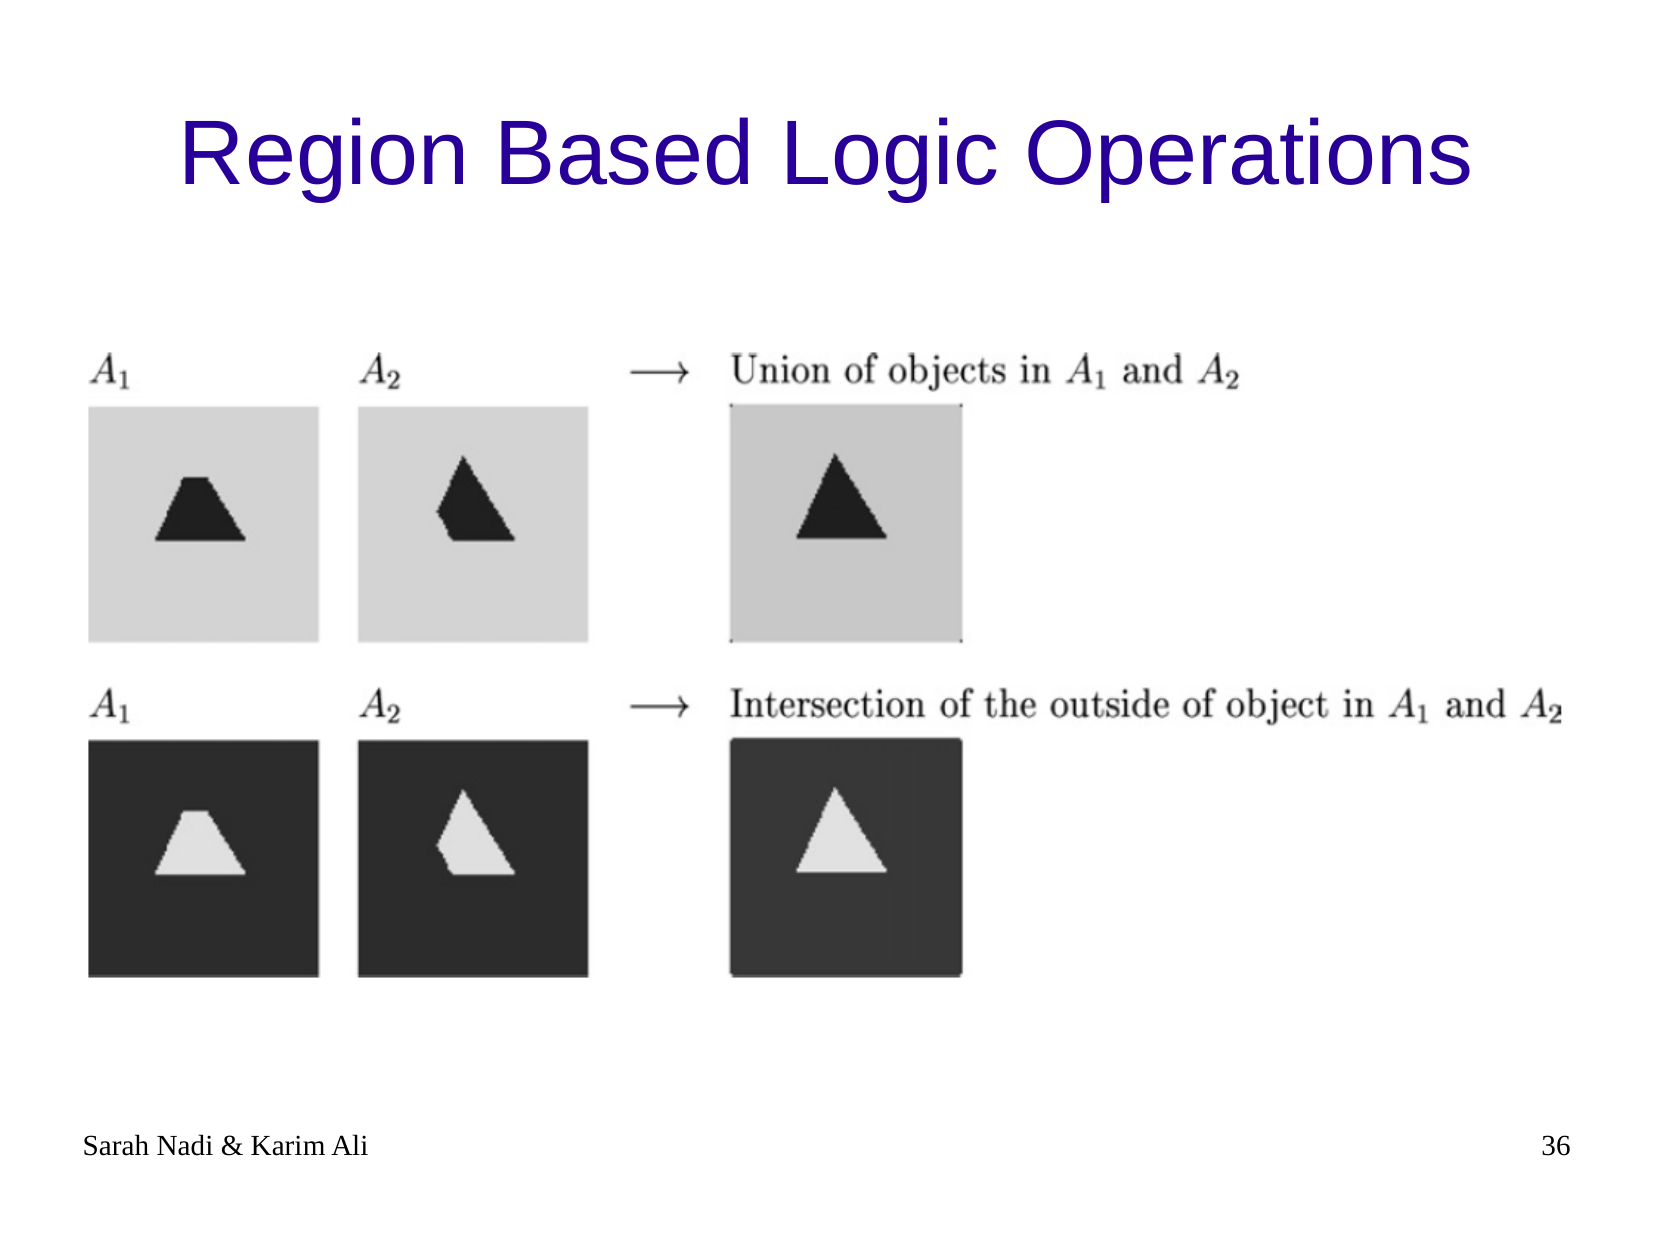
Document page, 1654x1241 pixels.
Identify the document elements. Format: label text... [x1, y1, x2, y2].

picture [65, 339, 1588, 993]
title Region Based Logic Operations [82, 56, 1571, 250]
